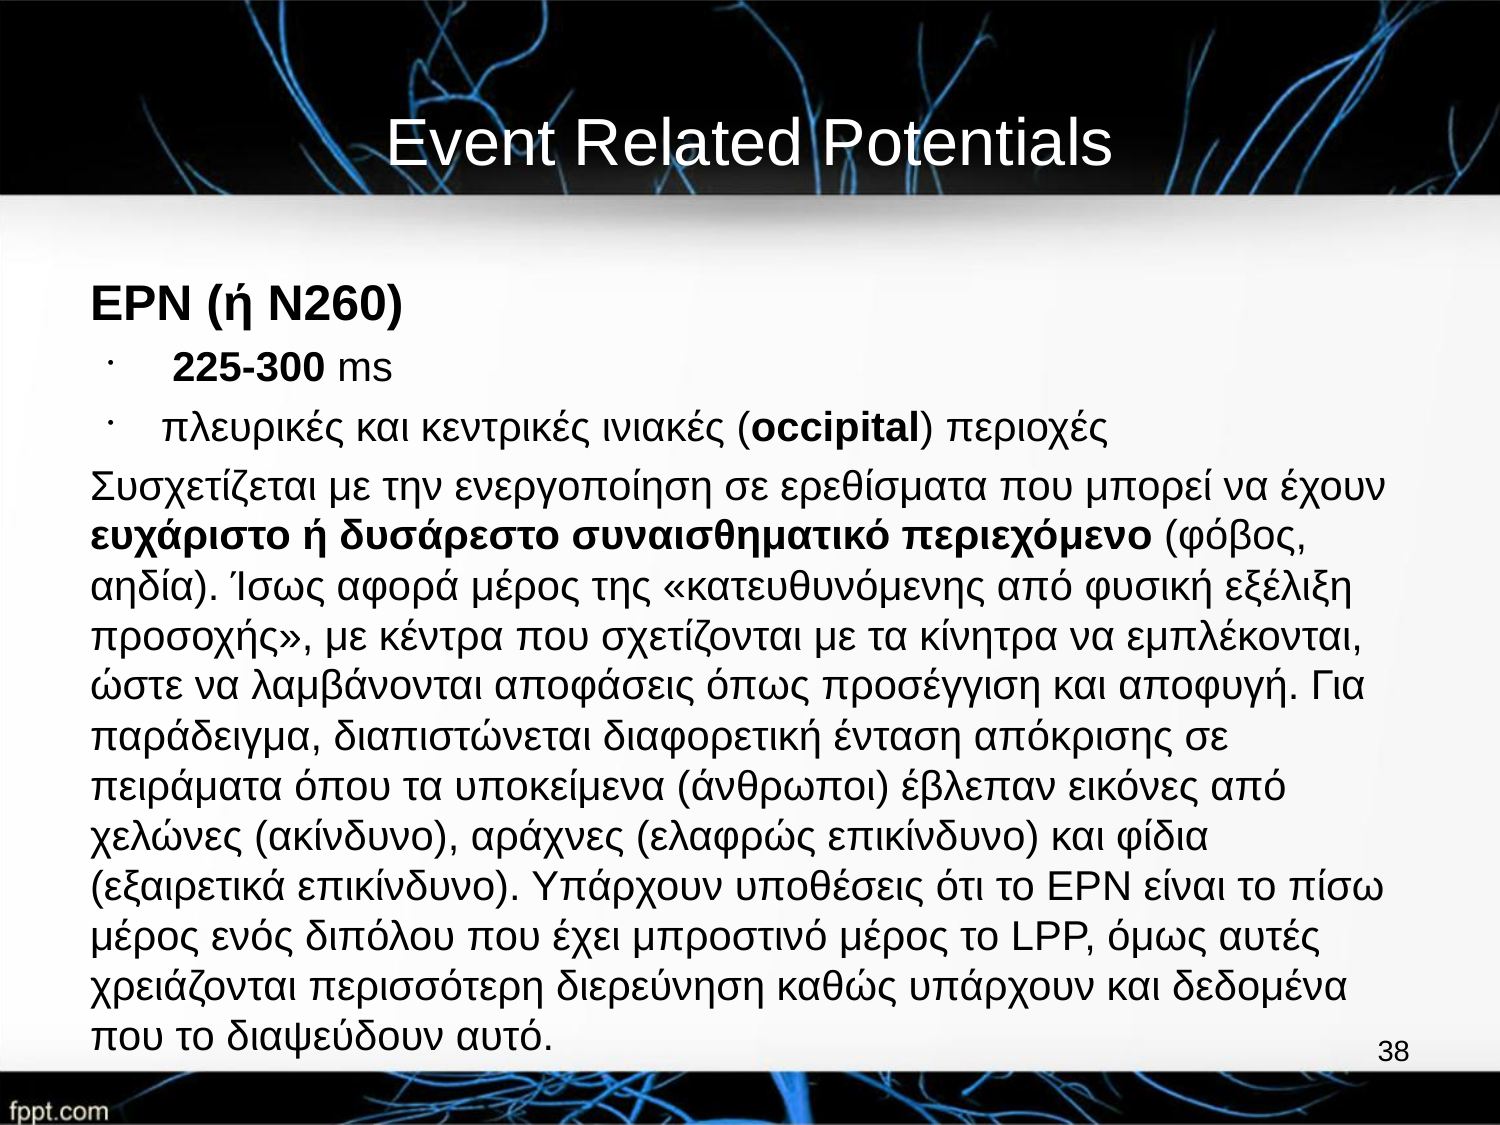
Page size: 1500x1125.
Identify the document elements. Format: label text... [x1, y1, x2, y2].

list EPN (ή N260) 225-300 ms πλευρικές και κεντρικές ινιακές (occipital) περιοχές Συσχετίζεται με την ενεργοποίηση σε ερεθίσματα που μπορεί να έχουν ευχάριστο ή δυσάρεστο συναισθηματικό περιεχόμενο (φόβος, αηδία). Ίσως αφορά μέρος της «κατευθυνόμενης από φυσική εξέλιξη προσοχής», με κέντρα που σχετίζονται με τα κίνητρα να εμπλέκονται, ώστε να λαμβάνονται αποφάσεις όπως προσέγγιση και αποφυγή. Για παράδειγμα, διαπιστώνεται διαφορετική ένταση απόκρισης σε πειράματα όπου τα υποκείμενα (άνθρωποι) έβλεπαν εικόνες από χελώνες (ακίνδυνο), αράχνες (ελαφρώς επικίνδυνο) και φίδια (εξαιρετικά επικίνδυνο). Υπάρχουν υποθέσεις ότι το EPN είναι το πίσω μέρος ενός διπόλου που έχει μπροστινό μέρος το LPP, όμως αυτές χρειάζονται περισσότερη διερεύνηση καθώς υπάρχουν και δεδομένα που το διαψεύδουν αυτό. [75, 262, 1425, 1005]
picture [0, 0, 1500, 1125]
title Event Related Potentials [75, 45, 1425, 233]
